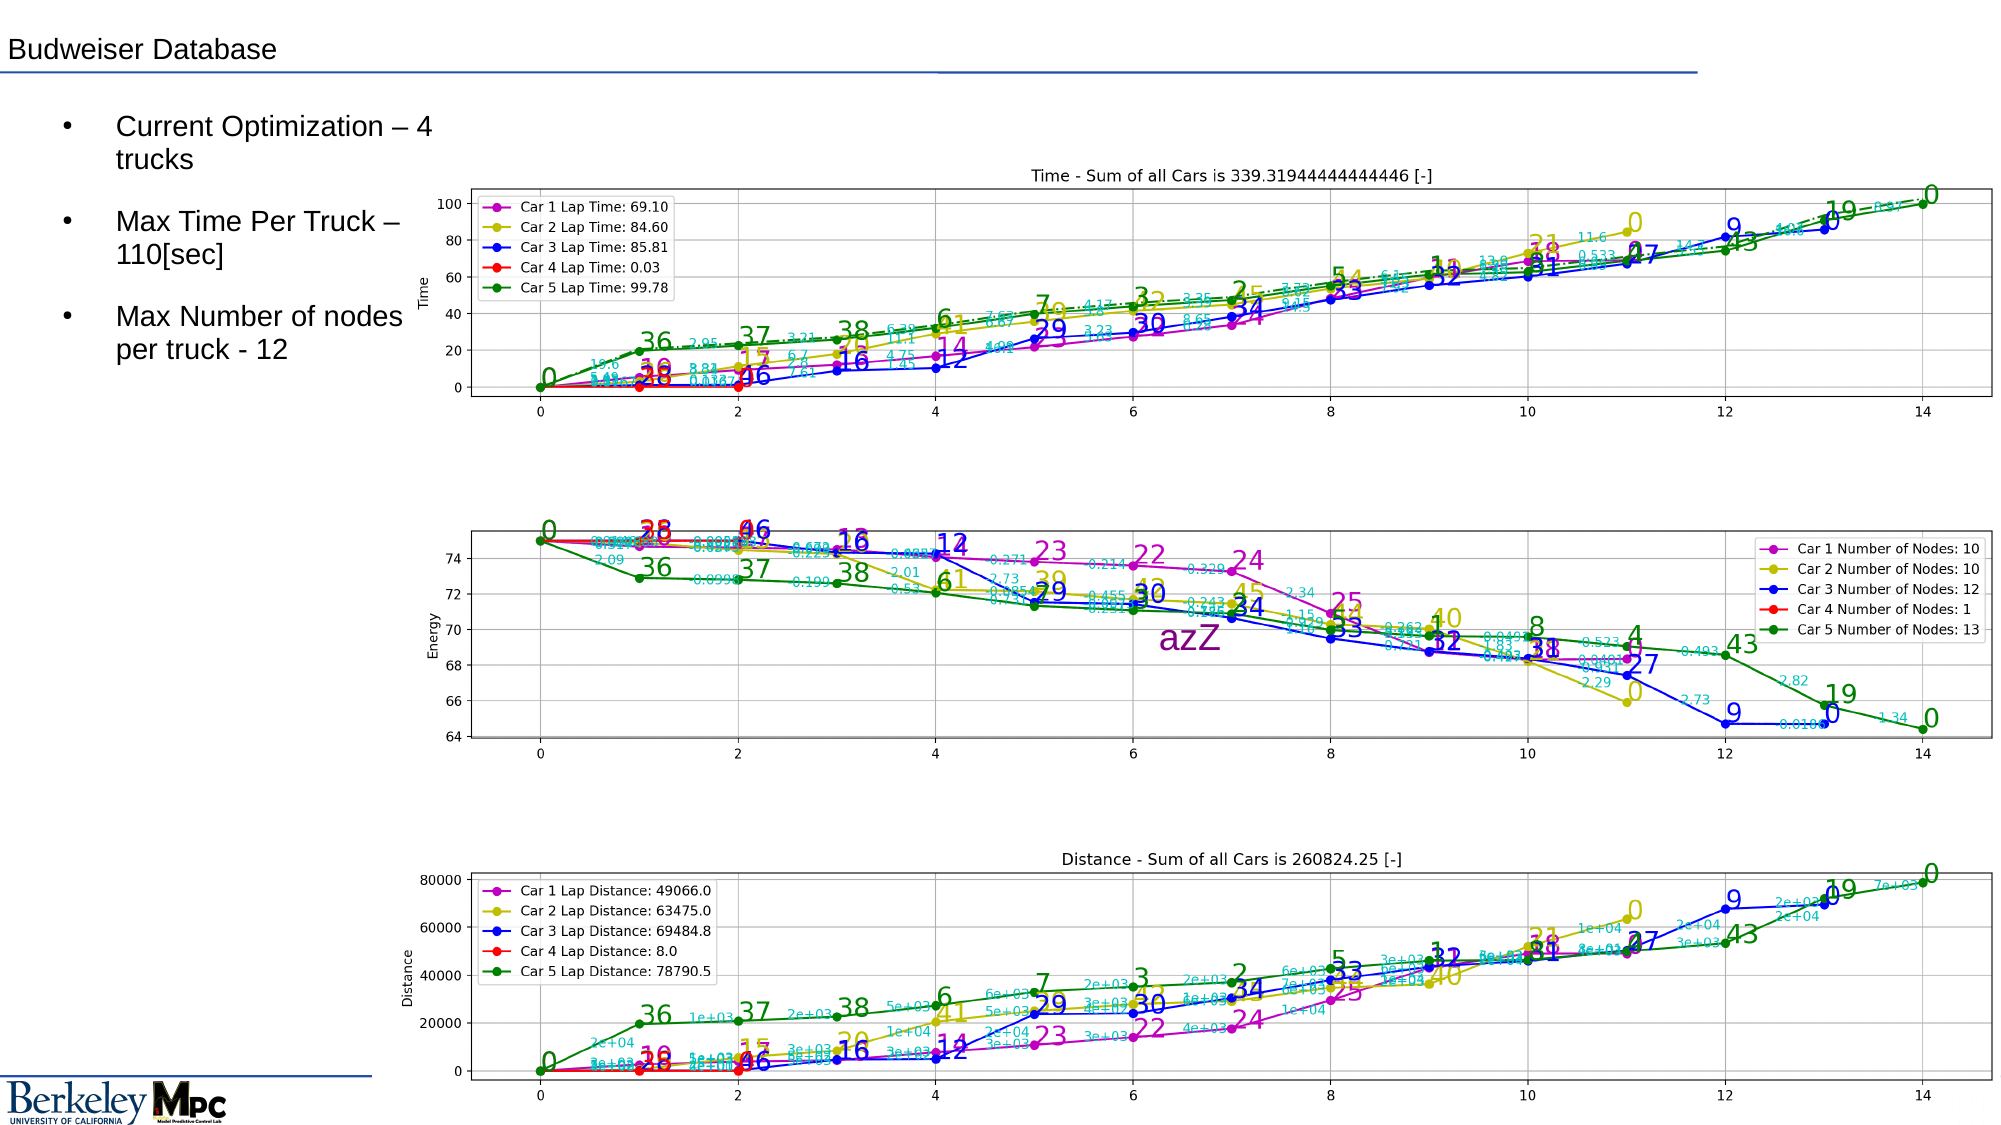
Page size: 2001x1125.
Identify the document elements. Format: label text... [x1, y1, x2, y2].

picture [0, 1072, 226, 1125]
title Budweiser Database [7, 7, 1930, 92]
picture [372, 149, 2000, 1125]
list Current Optimization – 4 trucks Max Time Per Truck – 110[sec] Max Number of nodes per truck - 12 [44, 110, 451, 1054]
